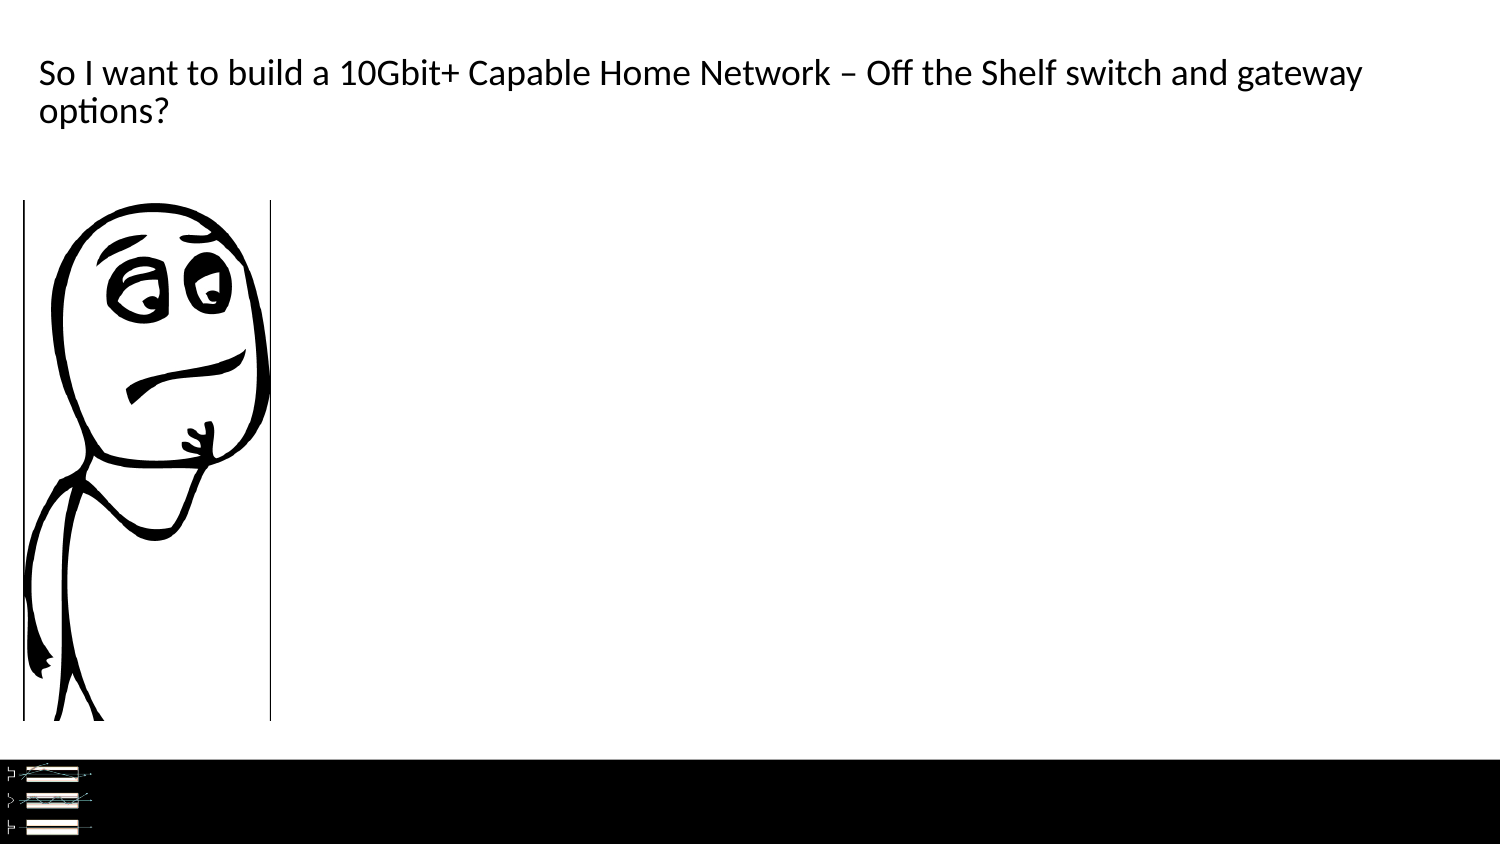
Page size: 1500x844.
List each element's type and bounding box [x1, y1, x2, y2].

picture [5, 761, 95, 837]
title [38, 24, 1464, 166]
picture [23, 200, 271, 721]
